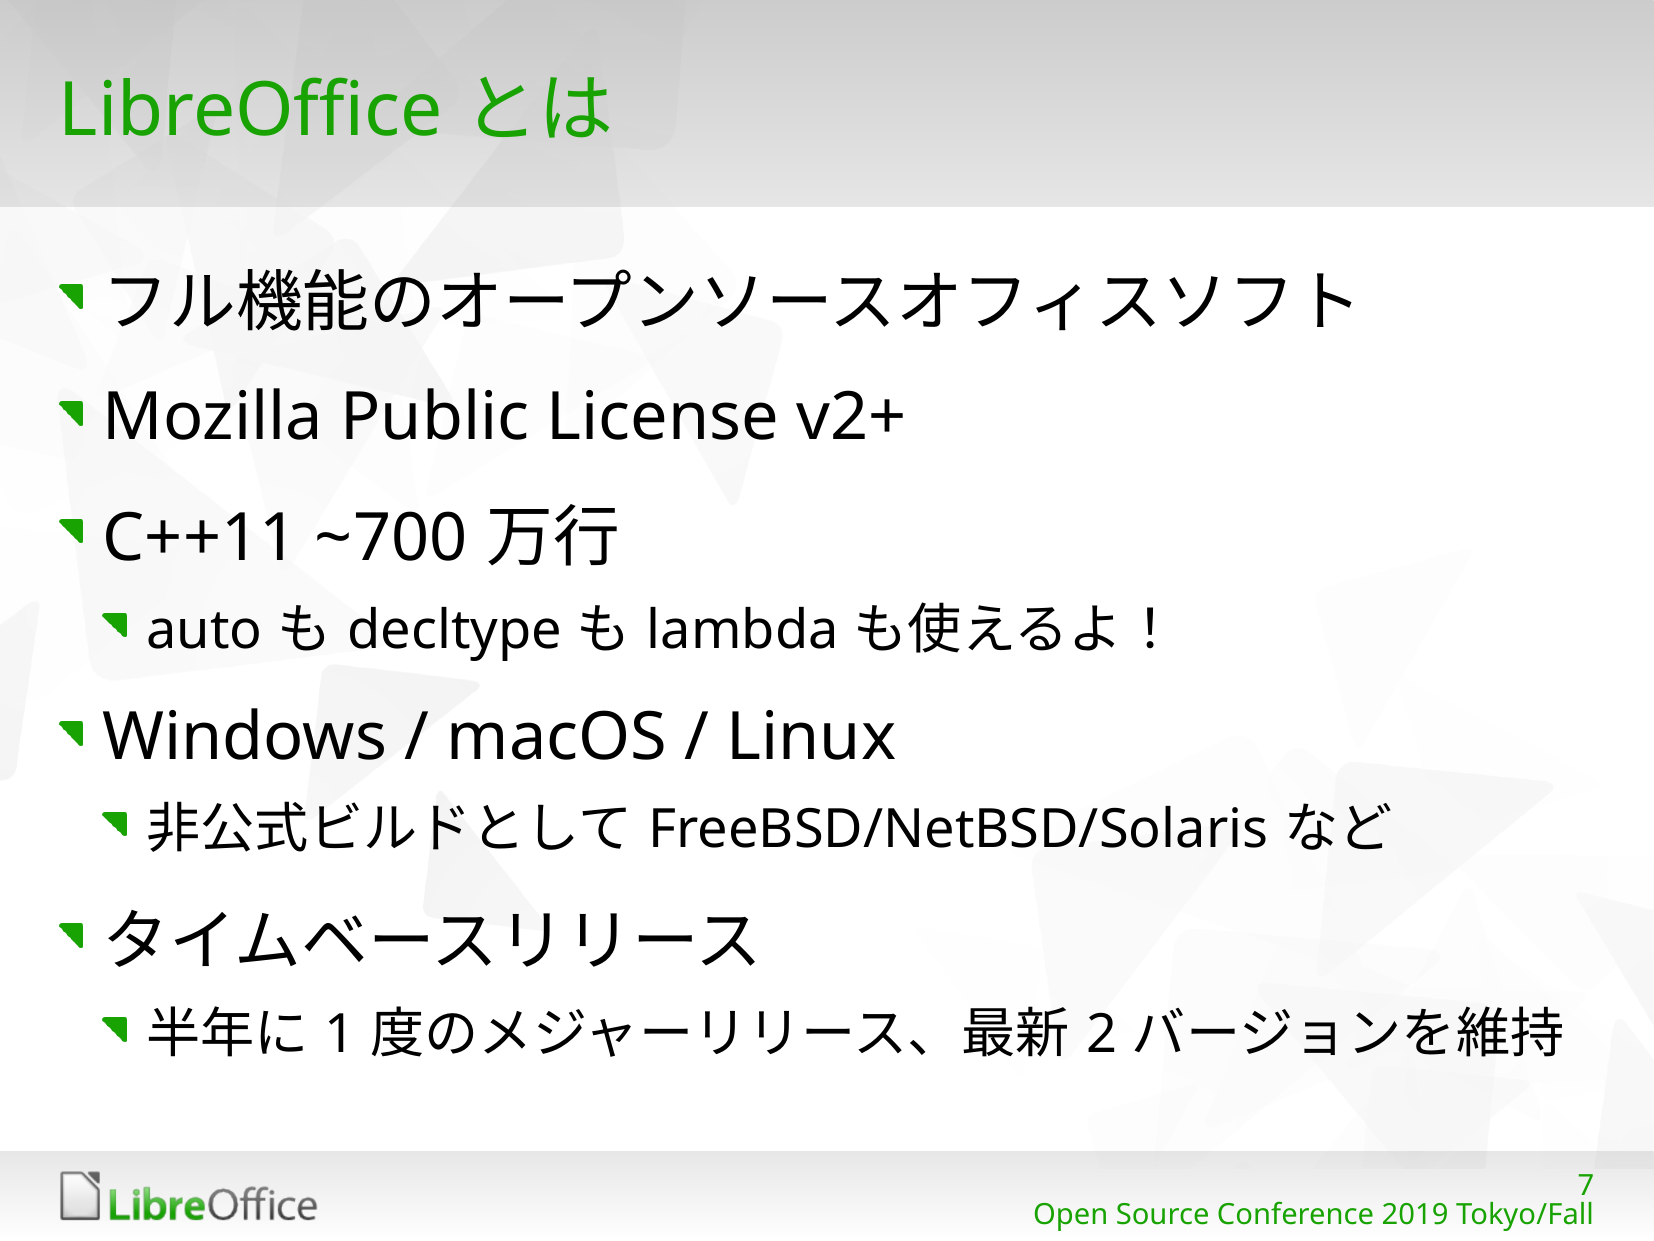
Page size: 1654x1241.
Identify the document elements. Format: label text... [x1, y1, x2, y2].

picture [0, 0, 783, 931]
list フル機能のオープンソースオフィスソフト Mozilla Public License v2+ C++11 ~700万行 autoもdecltypeもlambdaも使えるよ！ Windows / macOS / Linux 非公式ビルドとしてFreeBSD/NetBSD/Solarisなど タイムベースリリース 半年に1度のメジャーリリース、最新2バージョンを維持 [59, 248, 1595, 1079]
picture [41, 1152, 337, 1240]
title LibreOfficeとは [59, 29, 1595, 178]
picture [915, 548, 1654, 1169]
